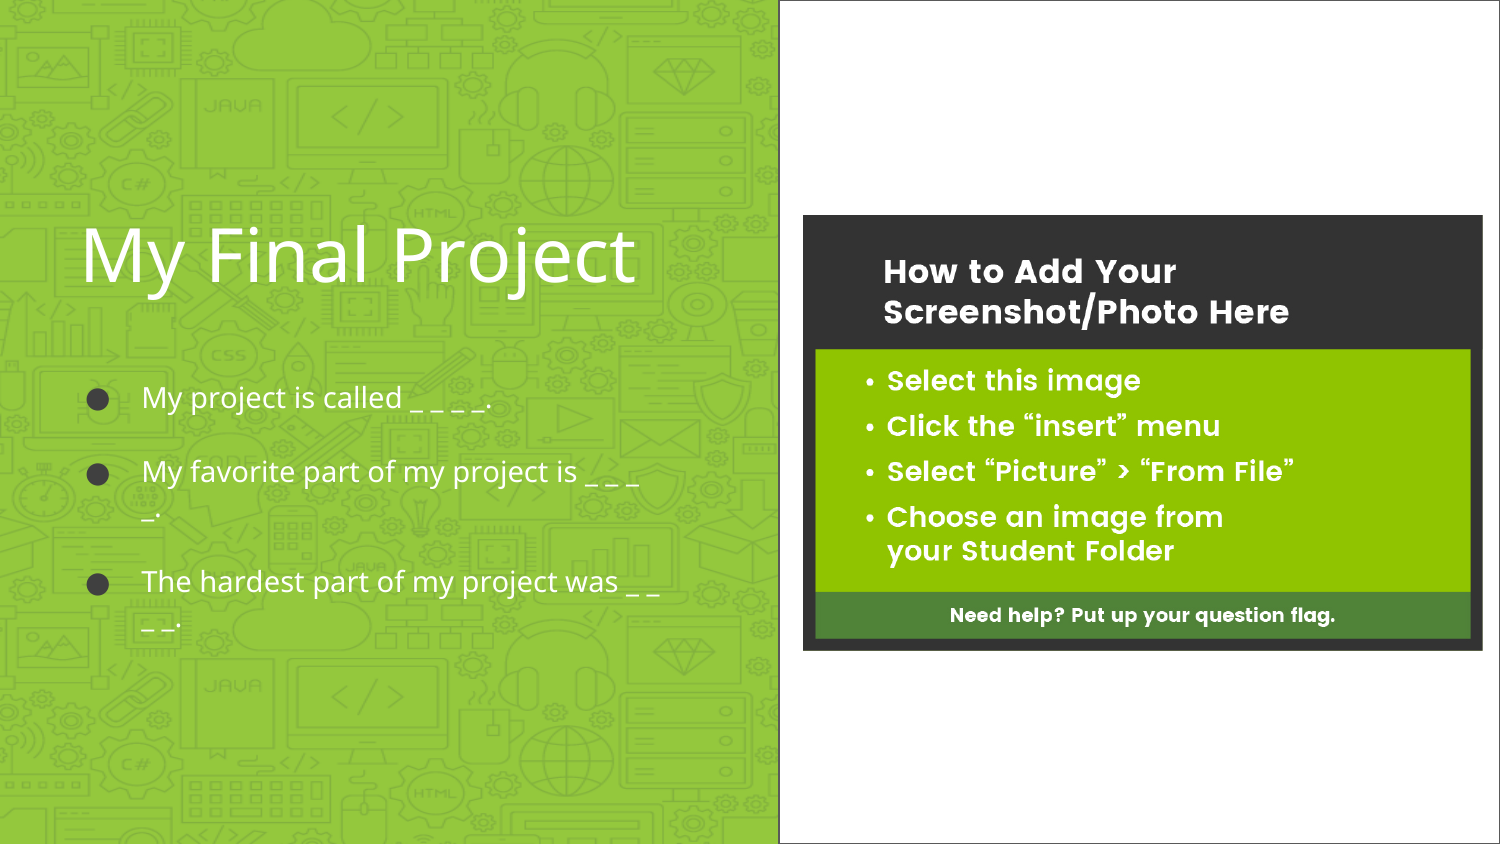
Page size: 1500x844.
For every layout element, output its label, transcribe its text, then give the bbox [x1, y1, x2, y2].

picture [0, 0, 778, 844]
text_box [778, 0, 1500, 844]
text_box My project is called _ _ _ _. My favorite part of my project is _ _ _ _. The hardest part of my project was _ _ _ _. [51, 364, 678, 767]
picture [803, 215, 1483, 651]
text_box My Final Project [64, 96, 755, 313]
